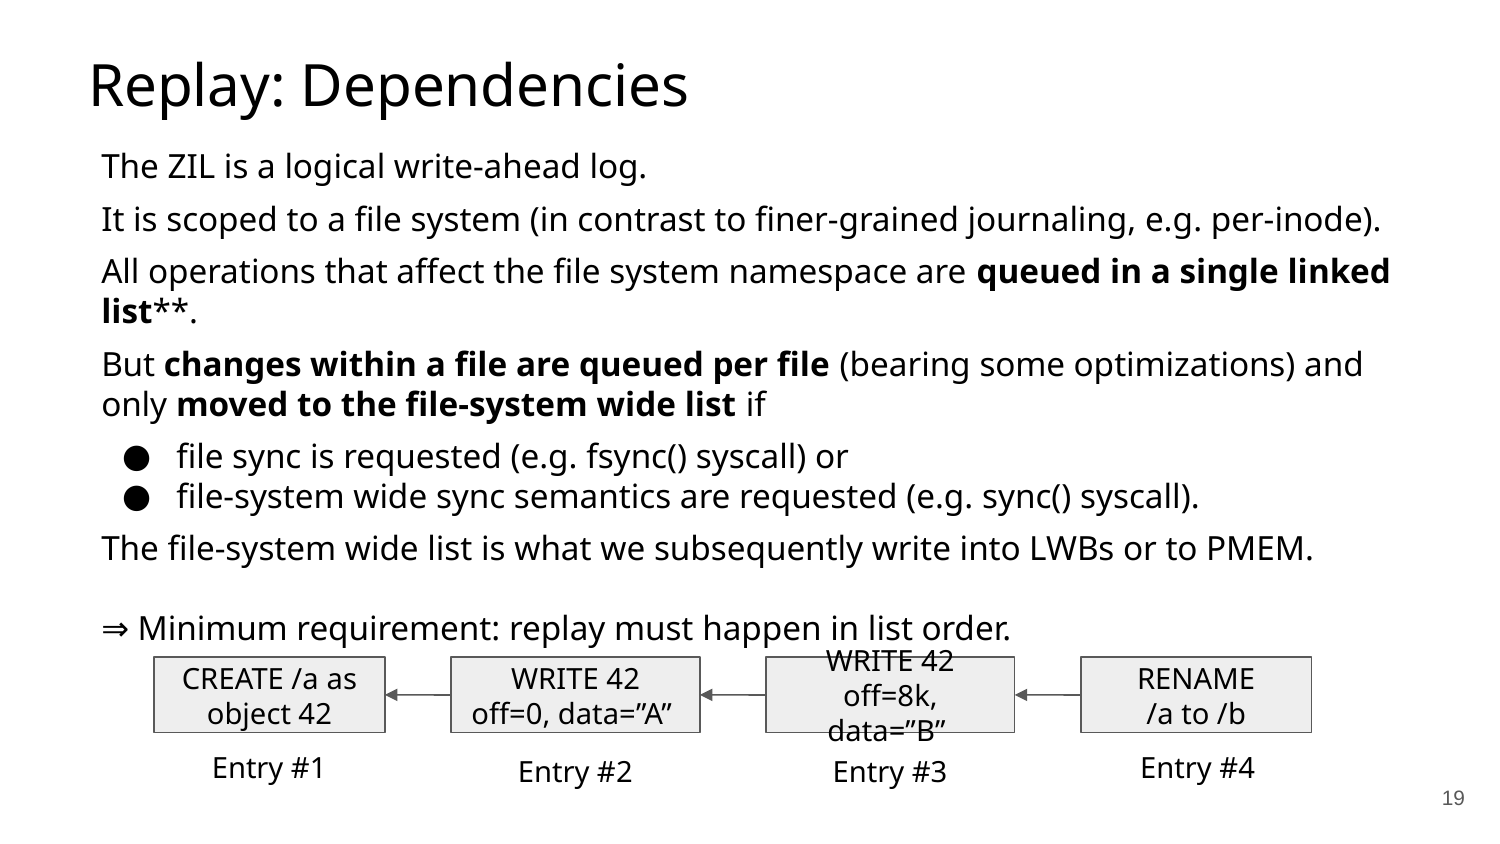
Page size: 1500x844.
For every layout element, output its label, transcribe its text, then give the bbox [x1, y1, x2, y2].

text_box Entry #1 [154, 744, 385, 789]
text_box The ZIL is a logical write-ahead log. It is scoped to a file system (in contrast to finer-grained journaling, e.g. per-inode). All operations that affect the file system namespace are queued in a single linked list**. But changes within a file are queued per file (bearing some optimizations) and only moved to the file-system wide list if file sync is requested (e.g. fsync() syscall) or file-system wide sync semantics are requested (e.g. sync() syscall). The file-system wide list is what we subsequently write into LWBs or to PMEM. ⇒ Minimum requirement: replay must happen in list order. [86, 130, 1429, 374]
text_box WRITE 42 off=8k, data=”B” [765, 657, 1015, 733]
text_box Entry #3 [774, 748, 1006, 793]
text_box Entry #2 [459, 748, 691, 793]
slide_number <number> [1389, 764, 1480, 830]
text_box WRITE 42 off=0, data=”A” [451, 657, 700, 733]
title Replay: Dependencies [73, 33, 1405, 165]
text_box CREATE /a as object 42 [154, 657, 385, 733]
text_box Entry #4 [1082, 744, 1314, 789]
text_box RENAME /a to /b [1080, 657, 1312, 733]
